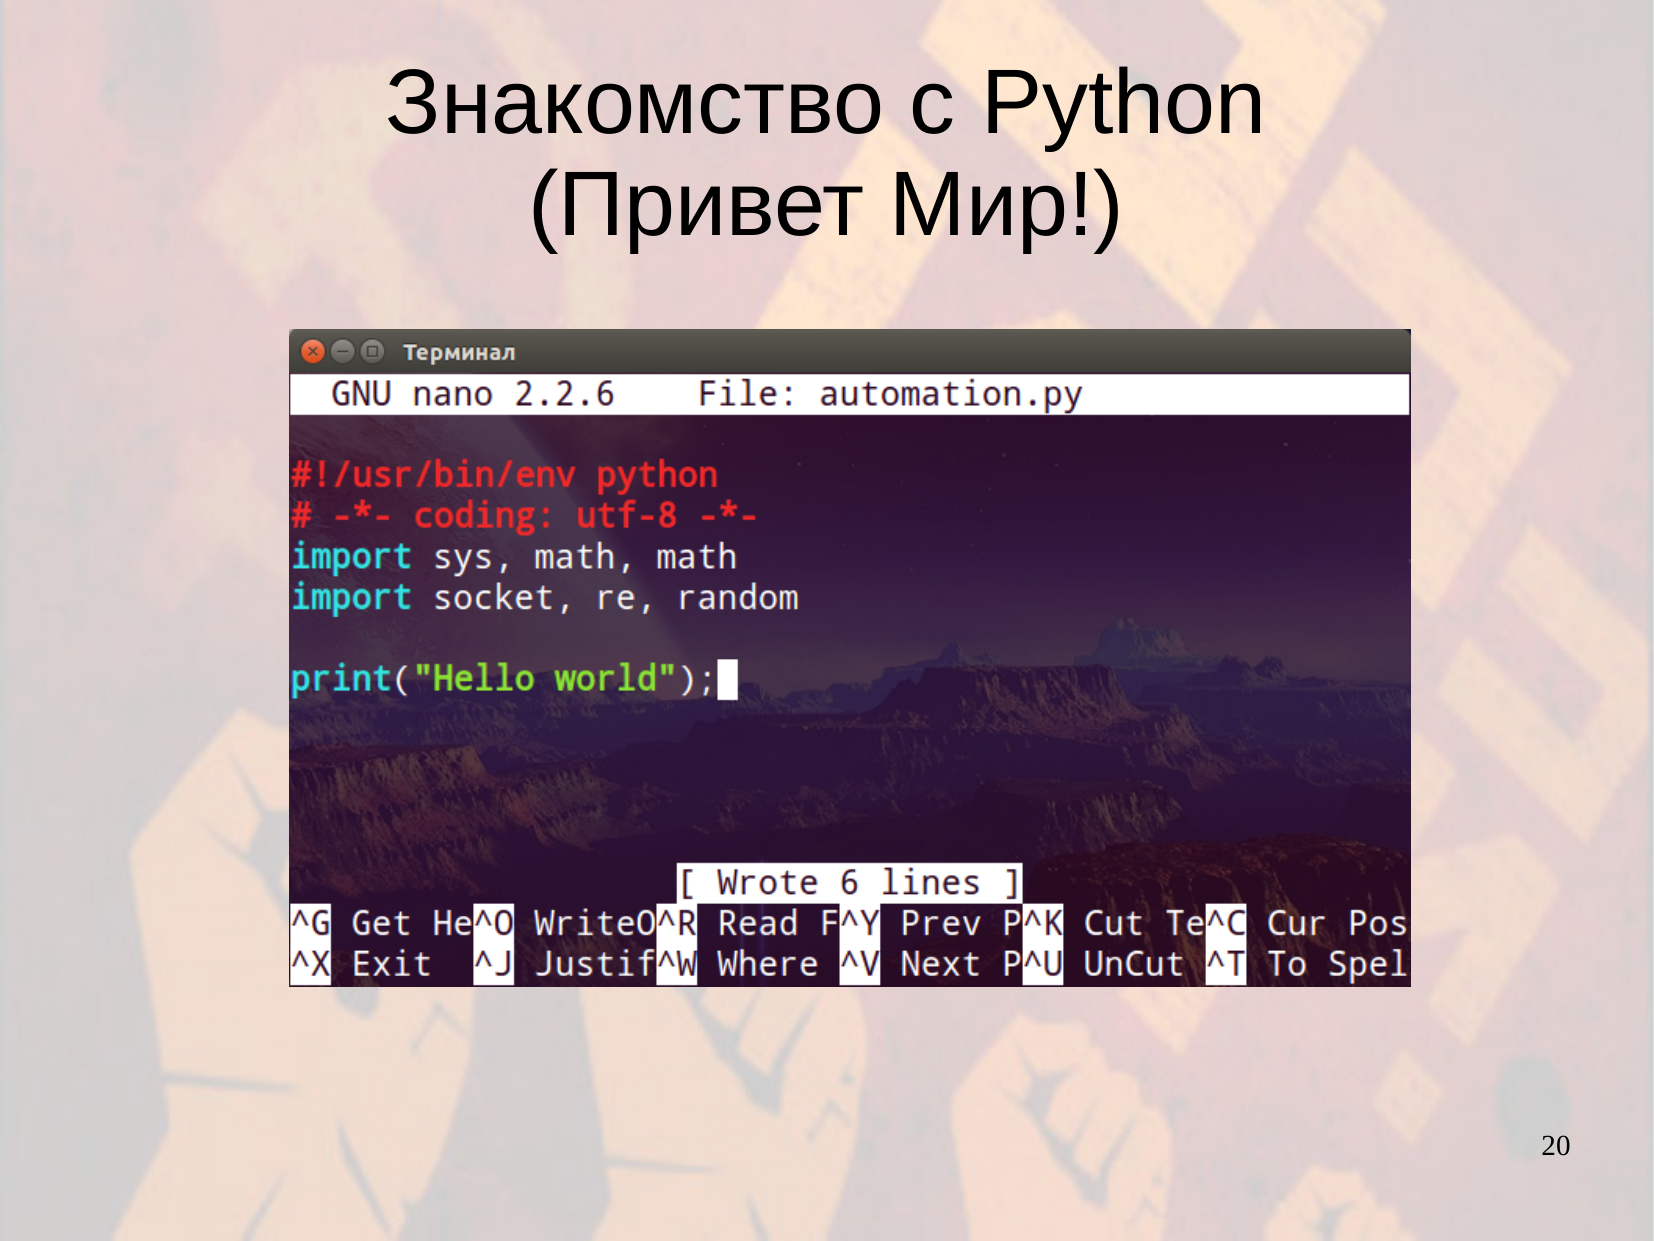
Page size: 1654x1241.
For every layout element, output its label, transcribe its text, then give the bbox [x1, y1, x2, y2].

title Знакомство с Python (Привет Мир!) [82, 49, 1571, 257]
picture [0, 0, 1654, 1241]
